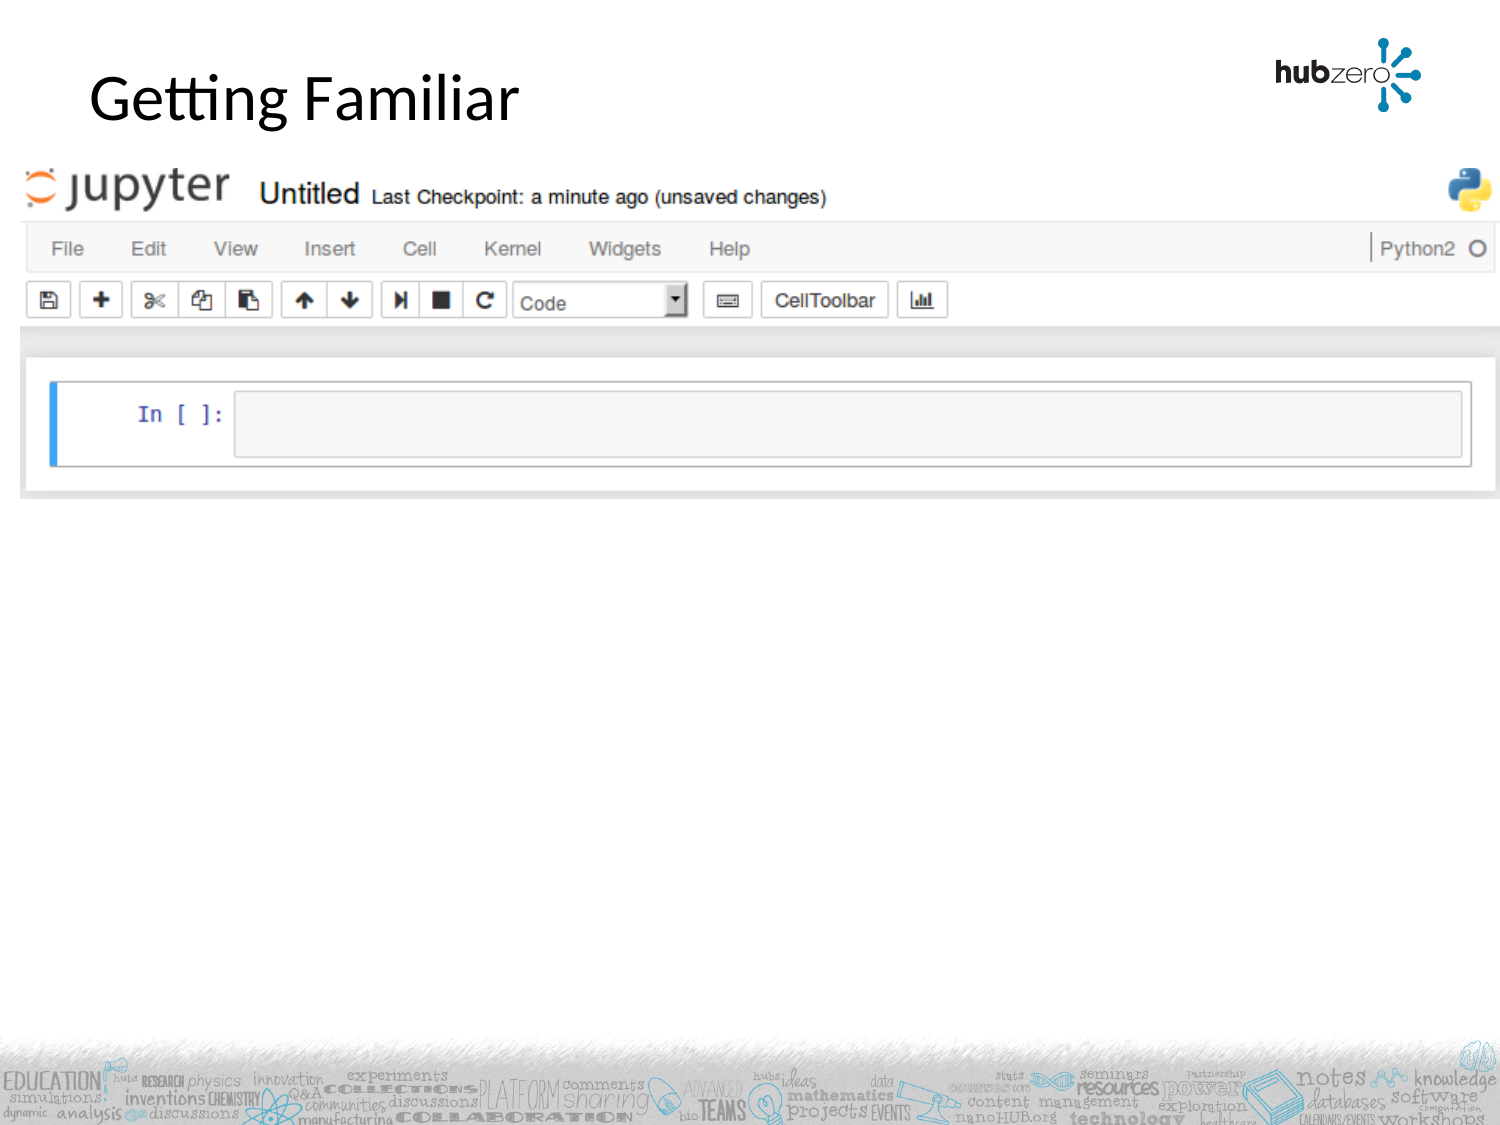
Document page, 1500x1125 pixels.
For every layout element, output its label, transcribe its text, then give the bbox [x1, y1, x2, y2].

title Getting Familiar [75, 44, 1425, 144]
picture [20, 168, 1500, 499]
picture [0, 1034, 1500, 1125]
picture [1272, 35, 1424, 44]
